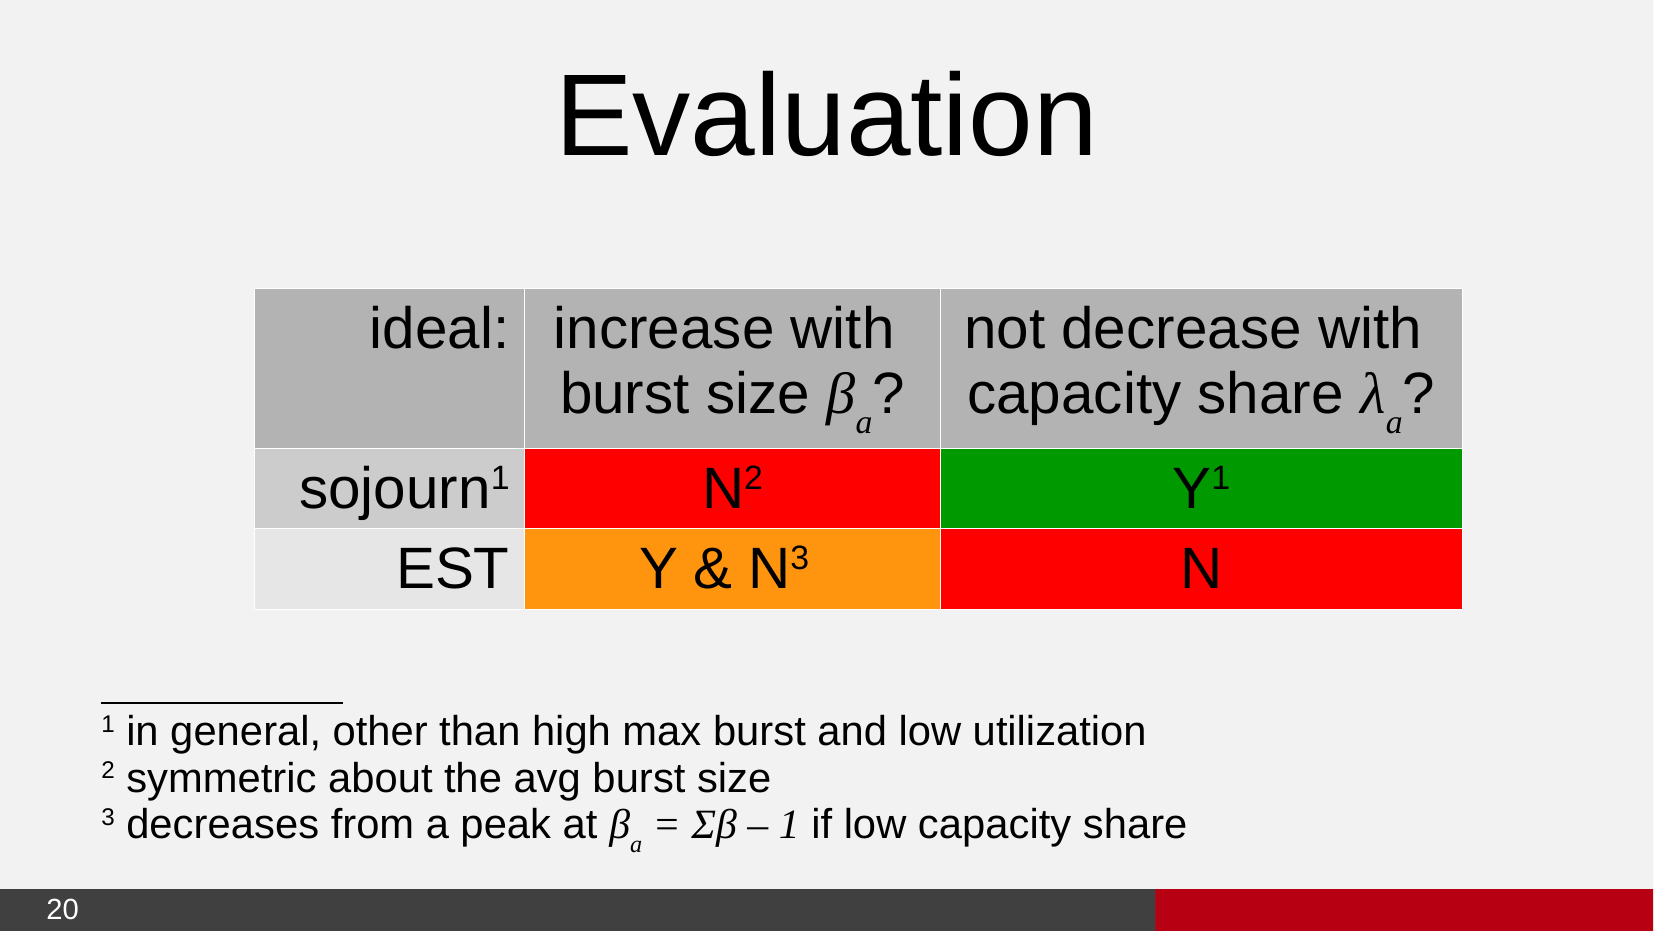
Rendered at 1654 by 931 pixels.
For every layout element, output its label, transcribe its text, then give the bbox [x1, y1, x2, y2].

table_cell Y1 [941, 449, 1462, 528]
table_header not decrease with capacity share λa? [941, 289, 1462, 448]
table_cell N2 [525, 449, 940, 528]
table_cell EST [255, 529, 524, 609]
table_cell sojourn1 [255, 449, 524, 528]
table_cell N [941, 529, 1462, 609]
table_cell Y & N3 [525, 529, 940, 609]
text_box 1 in general, other than high max burst and low utilization 2 symmetric about the avg burst size 3 decreases from a peak at βa = Σβ – 1 if low capacity share [86, 654, 1506, 912]
table_header ideal: [255, 289, 524, 448]
table_header increase with burst size βa? [525, 289, 940, 448]
title Evaluation [82, 37, 1571, 193]
